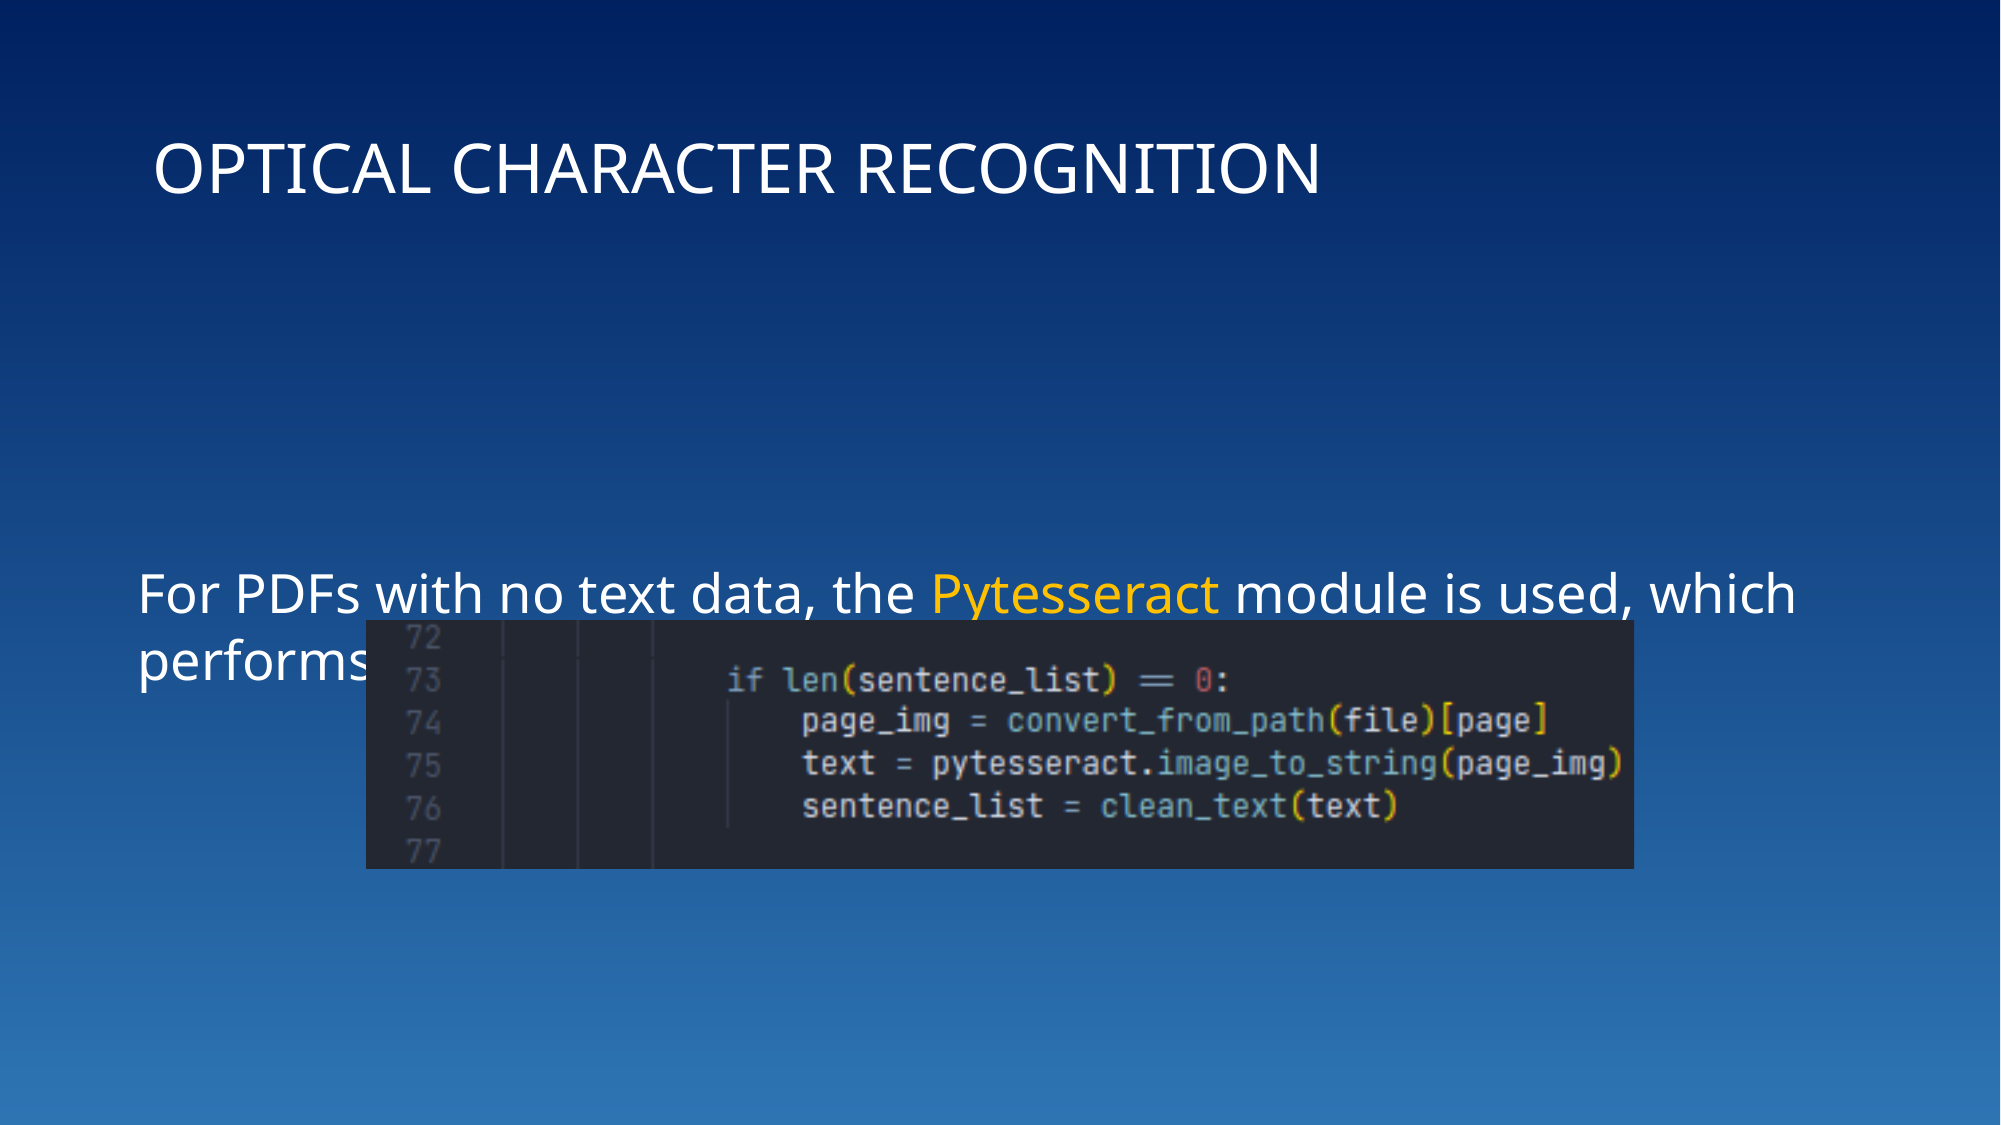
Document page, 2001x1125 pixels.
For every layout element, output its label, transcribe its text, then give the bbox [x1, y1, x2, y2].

subtitle For PDFs with no text data, the Pytesseract module is used, which performs optical character recognition (OCR). [137, 299, 1824, 1014]
title OPTICAL CHARACTER RECOGNITION [137, 59, 1863, 278]
picture [366, 620, 1635, 869]
